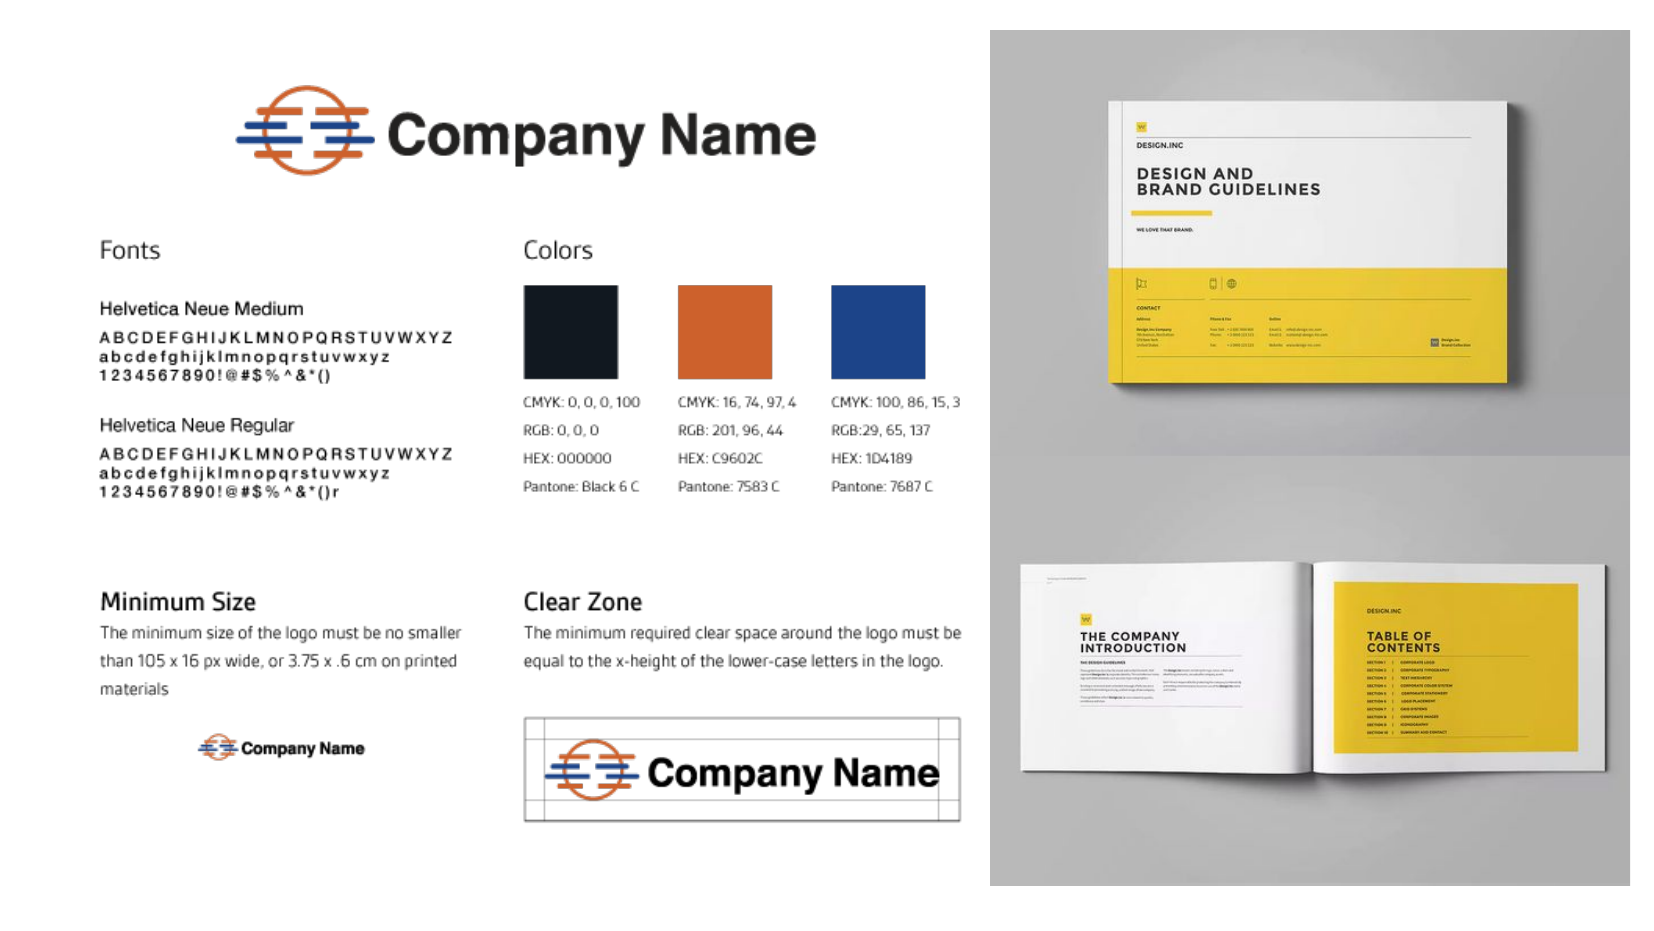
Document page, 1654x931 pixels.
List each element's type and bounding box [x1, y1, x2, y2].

picture [45, 30, 1631, 886]
